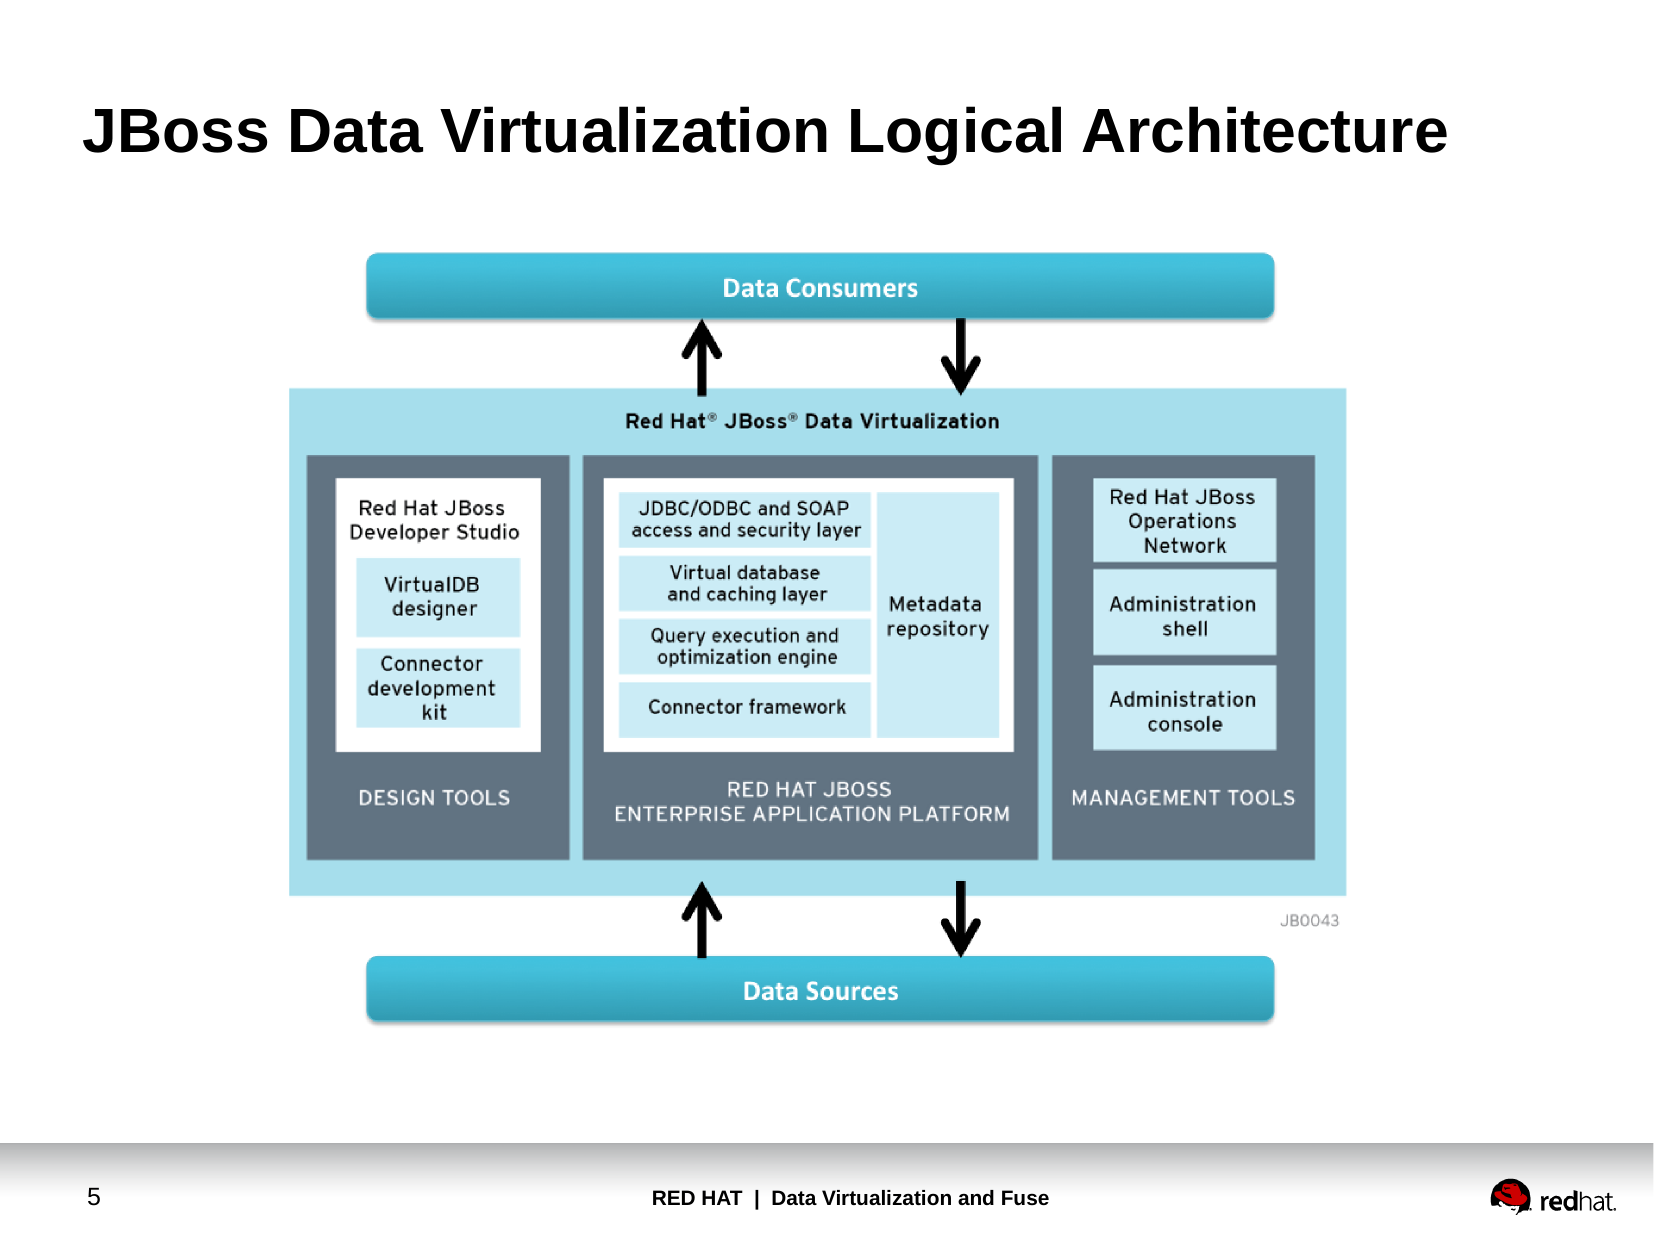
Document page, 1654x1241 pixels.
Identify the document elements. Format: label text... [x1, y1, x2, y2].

picture [267, 244, 1395, 1039]
picture [0, 1143, 1654, 1241]
title JBoss Data Virtualization Logical Architecture [82, 37, 1571, 226]
